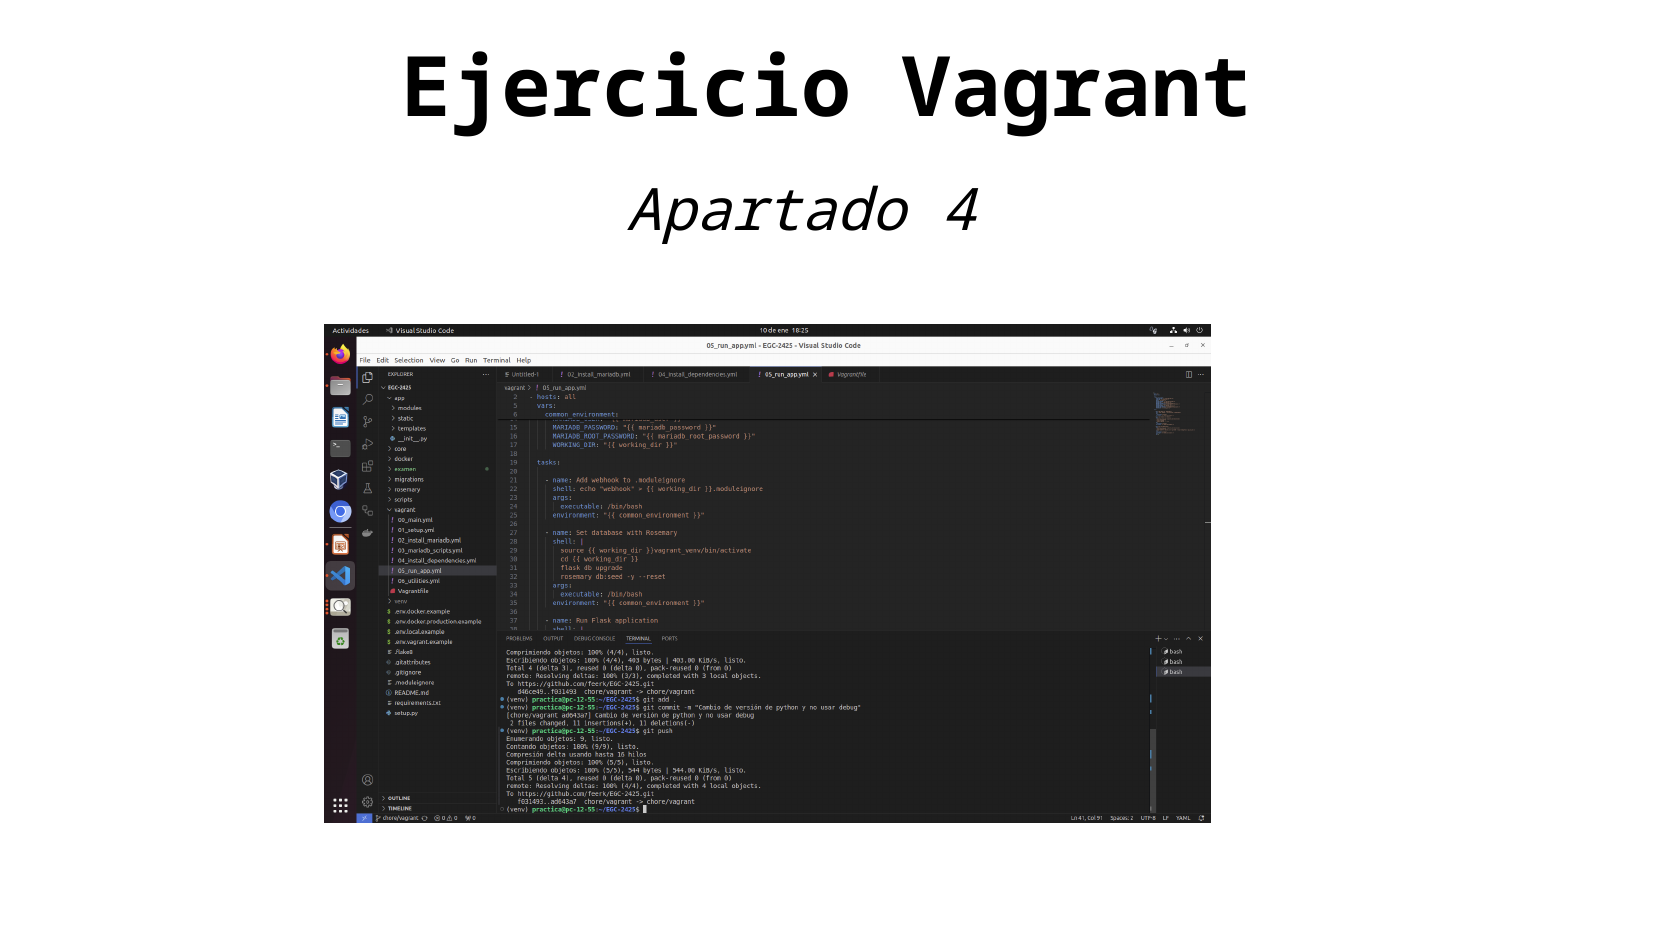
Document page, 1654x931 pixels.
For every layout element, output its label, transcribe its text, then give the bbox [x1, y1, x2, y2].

picture [324, 324, 1211, 823]
title Ejercicio Vagrant Apartado 4 [82, 57, 1571, 217]
subtitle [82, 217, 1571, 758]
